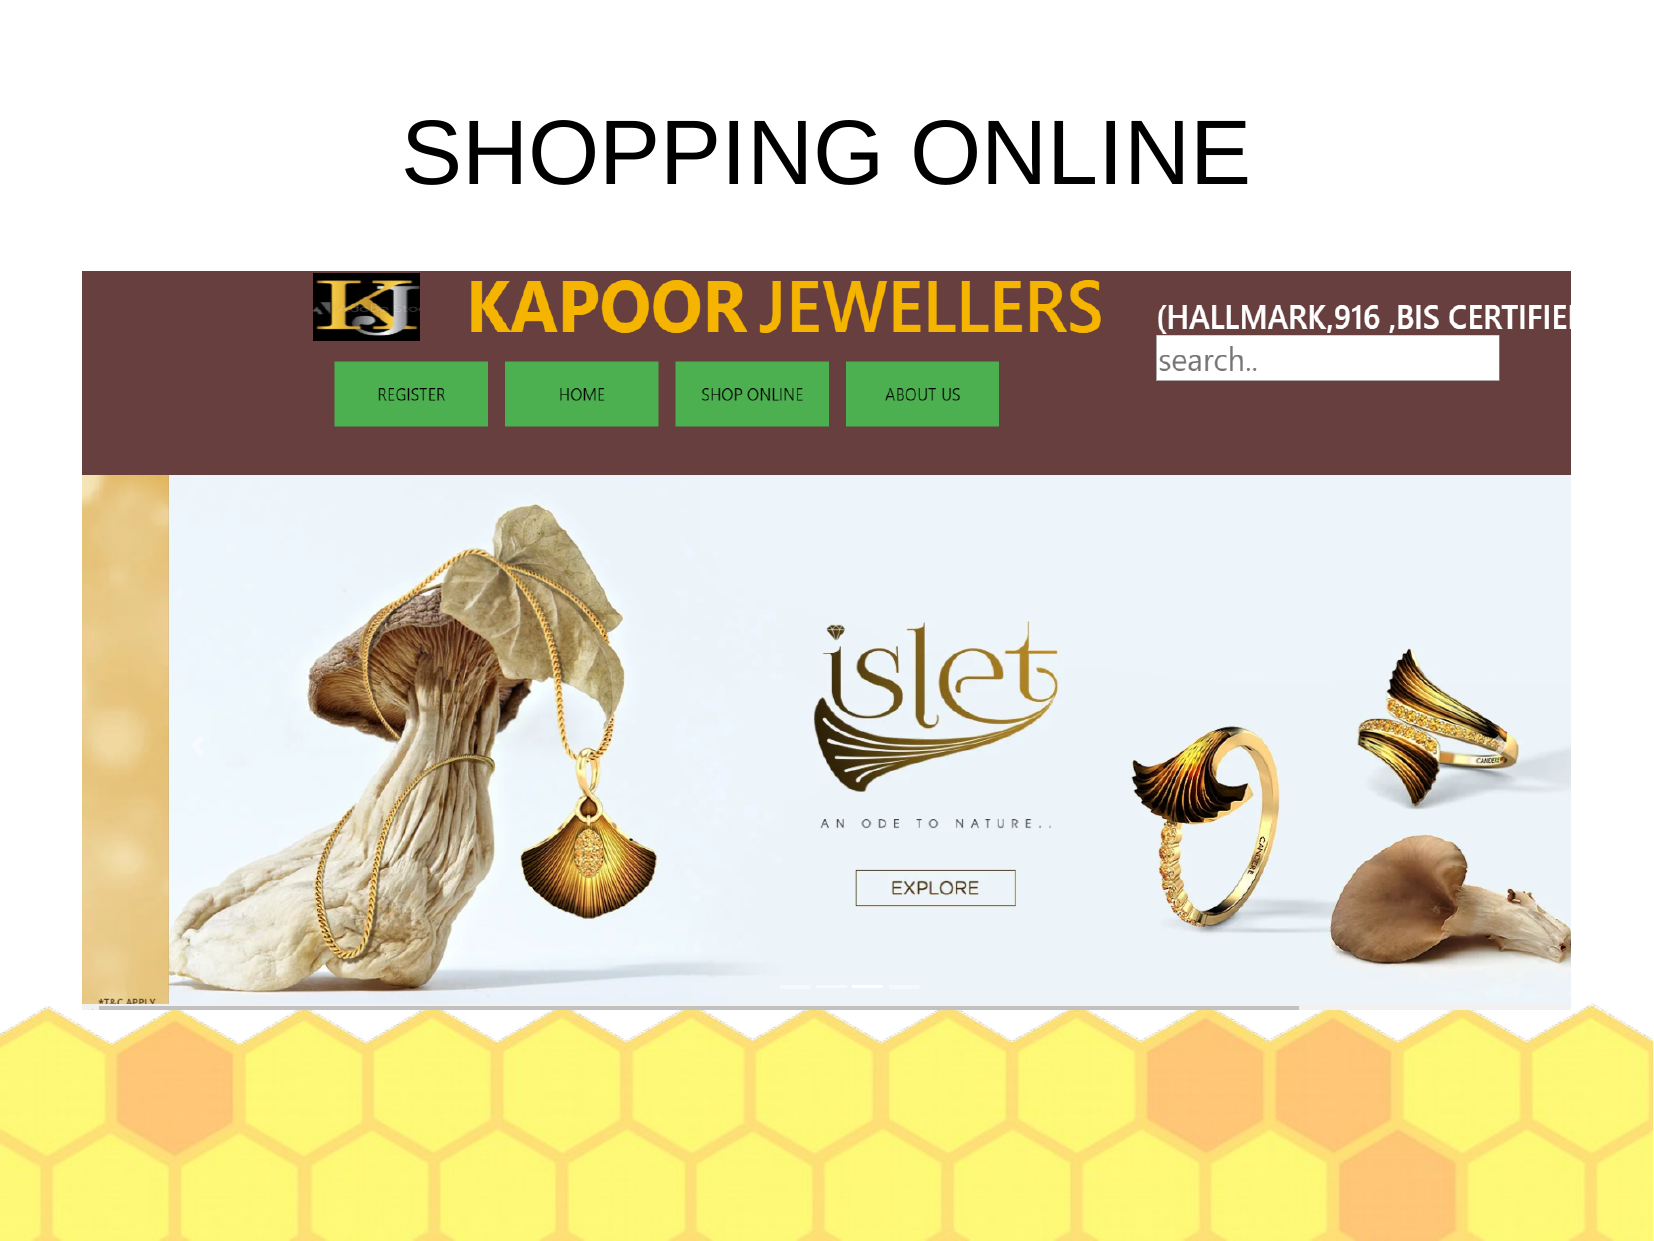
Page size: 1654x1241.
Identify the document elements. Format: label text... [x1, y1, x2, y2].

title SHOPPING ONLINE [82, 49, 1571, 257]
picture [0, 271, 1654, 1241]
